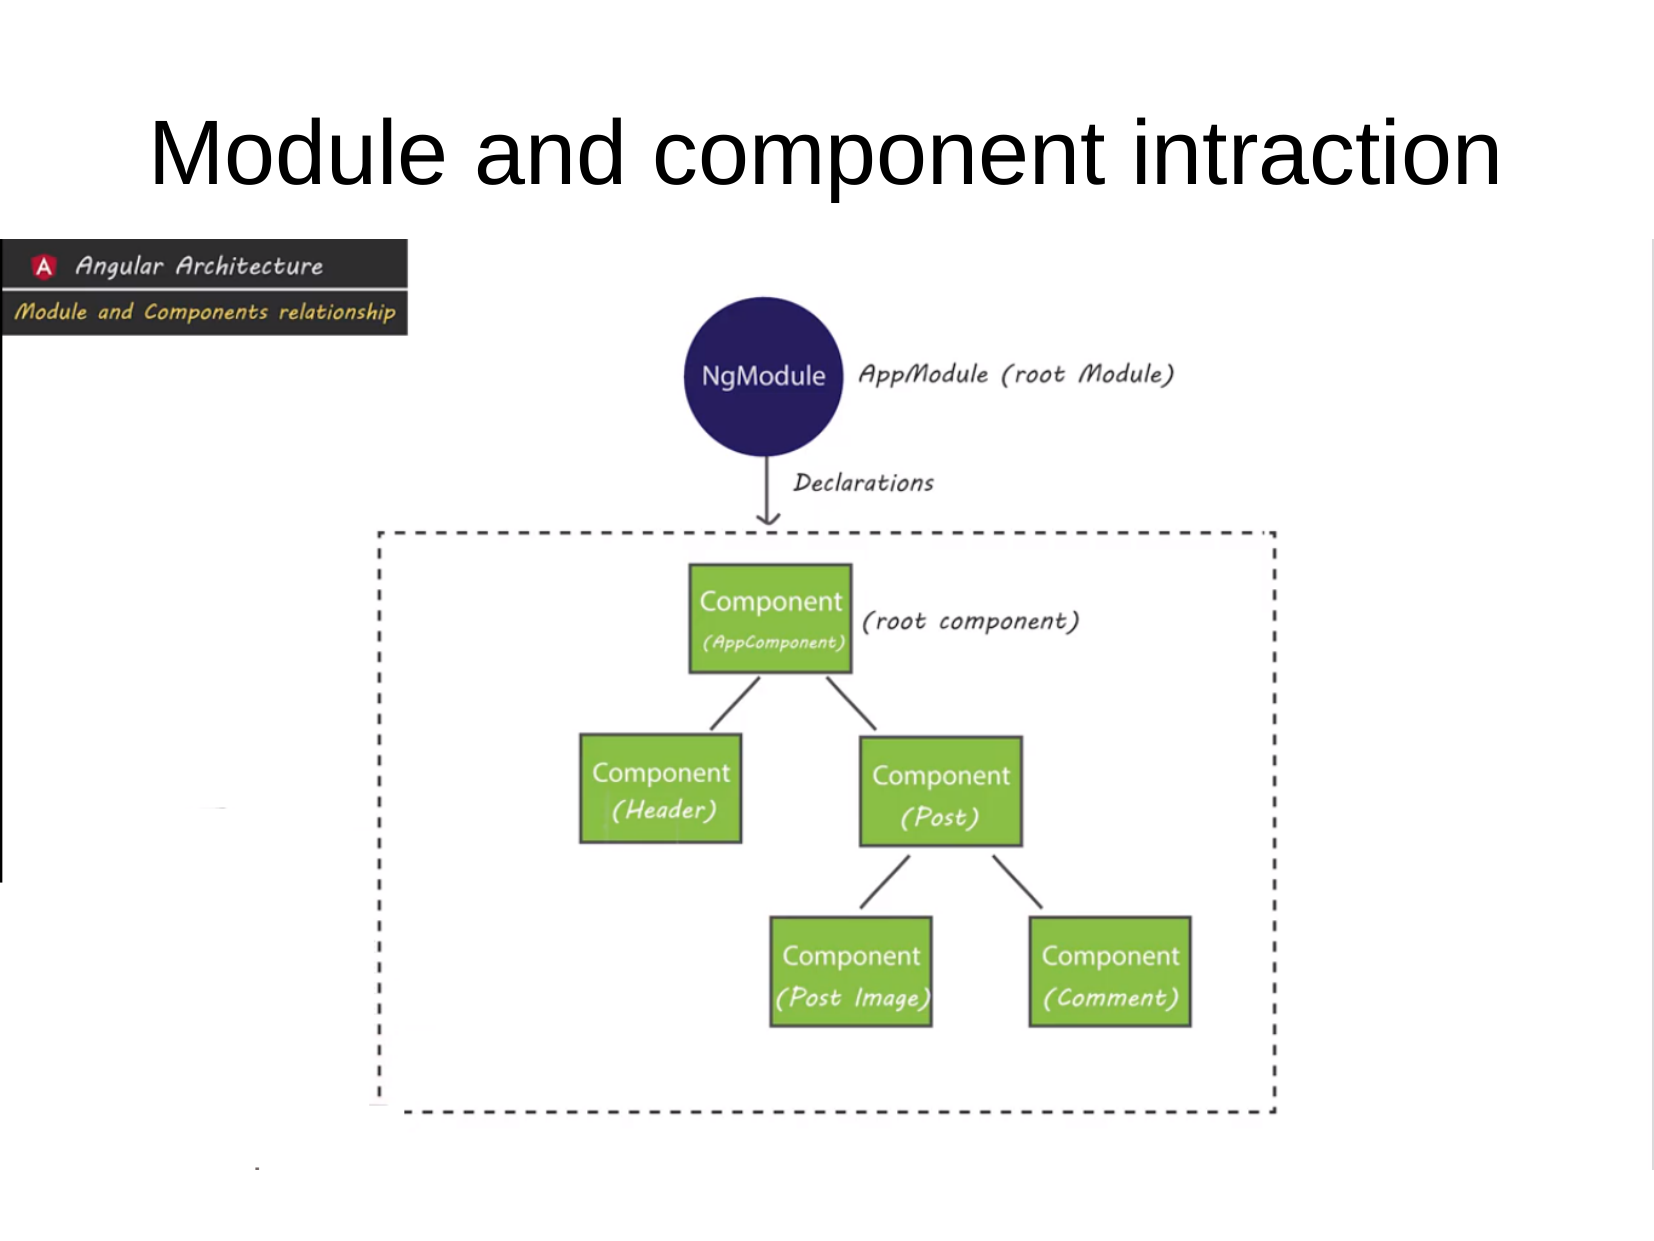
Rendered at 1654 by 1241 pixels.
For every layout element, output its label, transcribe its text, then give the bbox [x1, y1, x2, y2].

picture [0, 239, 1654, 1170]
title Module and component intraction [82, 49, 1571, 239]
